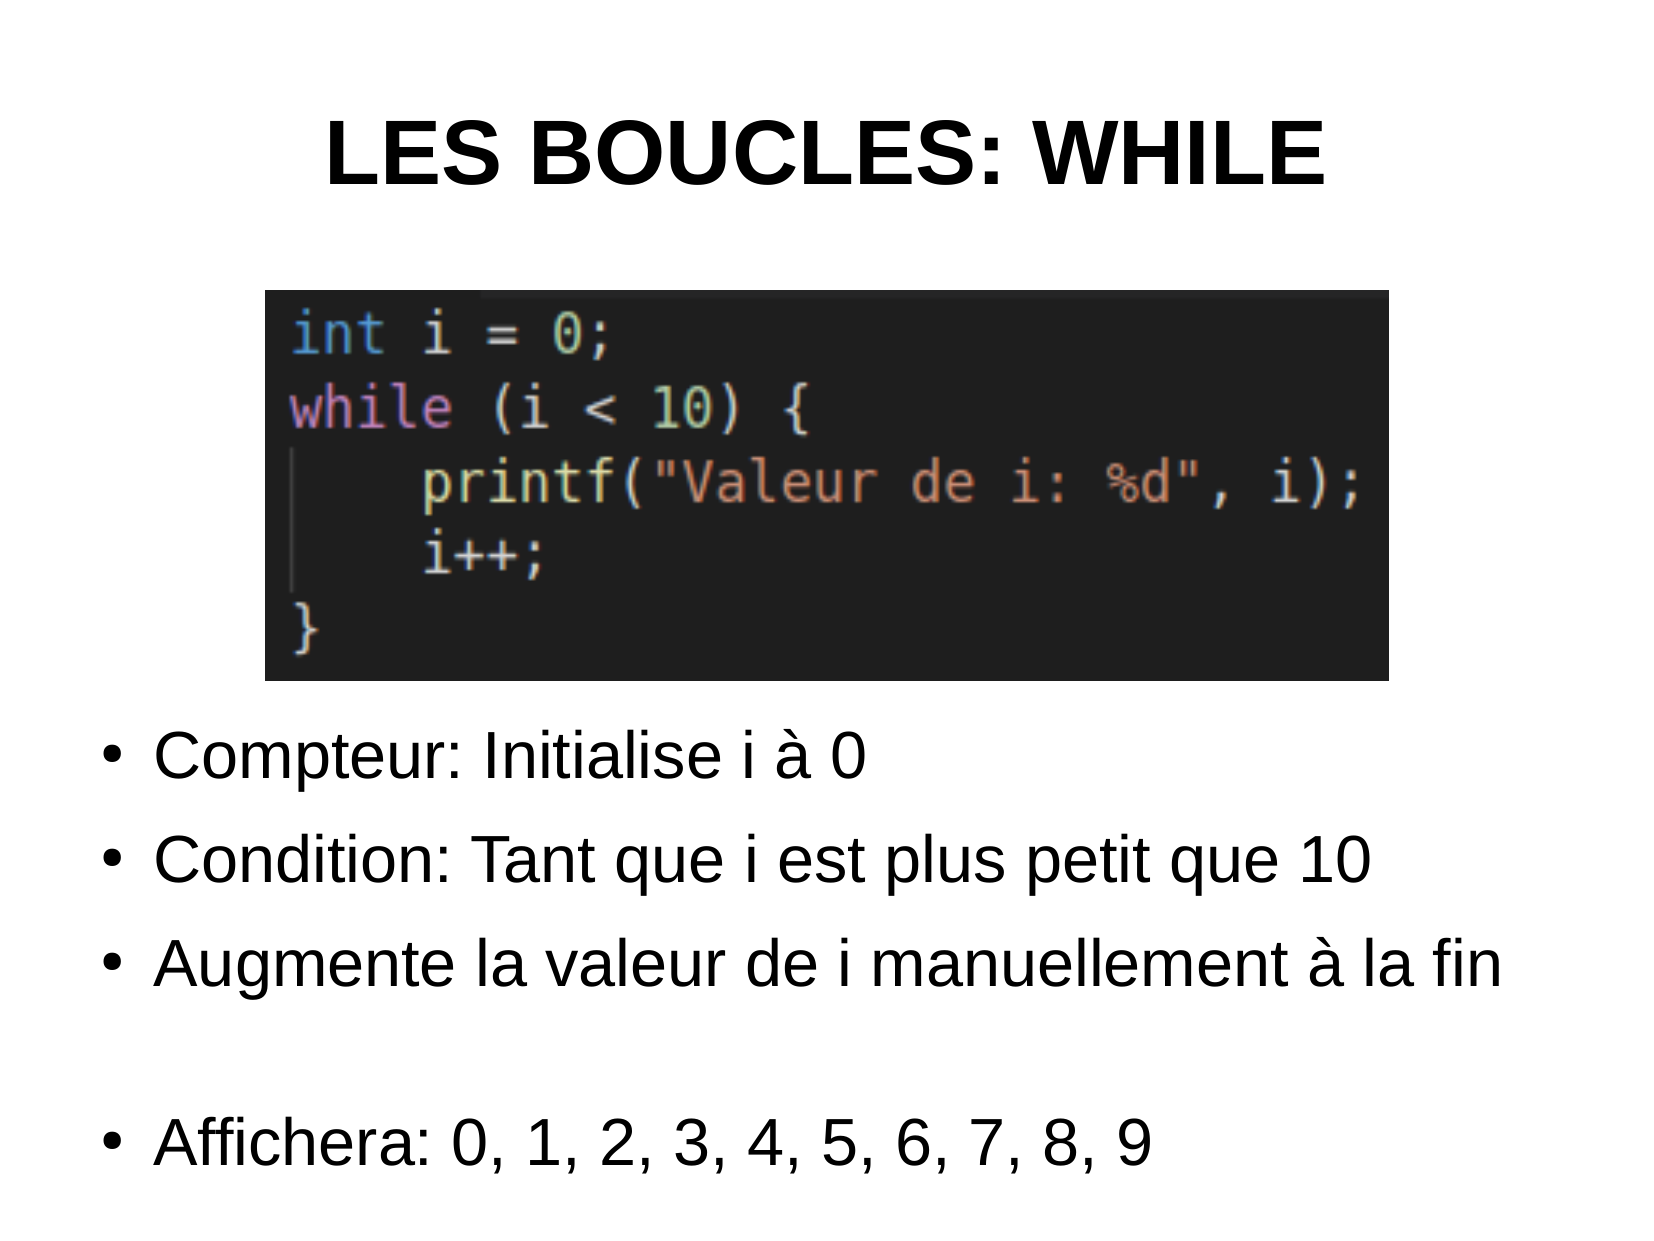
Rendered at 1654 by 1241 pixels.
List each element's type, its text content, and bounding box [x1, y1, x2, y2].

picture [265, 290, 1389, 681]
list Compteur: Initialise i à 0 Condition: Tant que i est plus petit que 10 Augmente la valeur de i manuellement à la fin Affichera: 0, 1, 2, 3, 4, 5, 6, 7, 8, 9 [82, 717, 1571, 1180]
title LES BOUCLES: WHILE [82, 49, 1571, 257]
